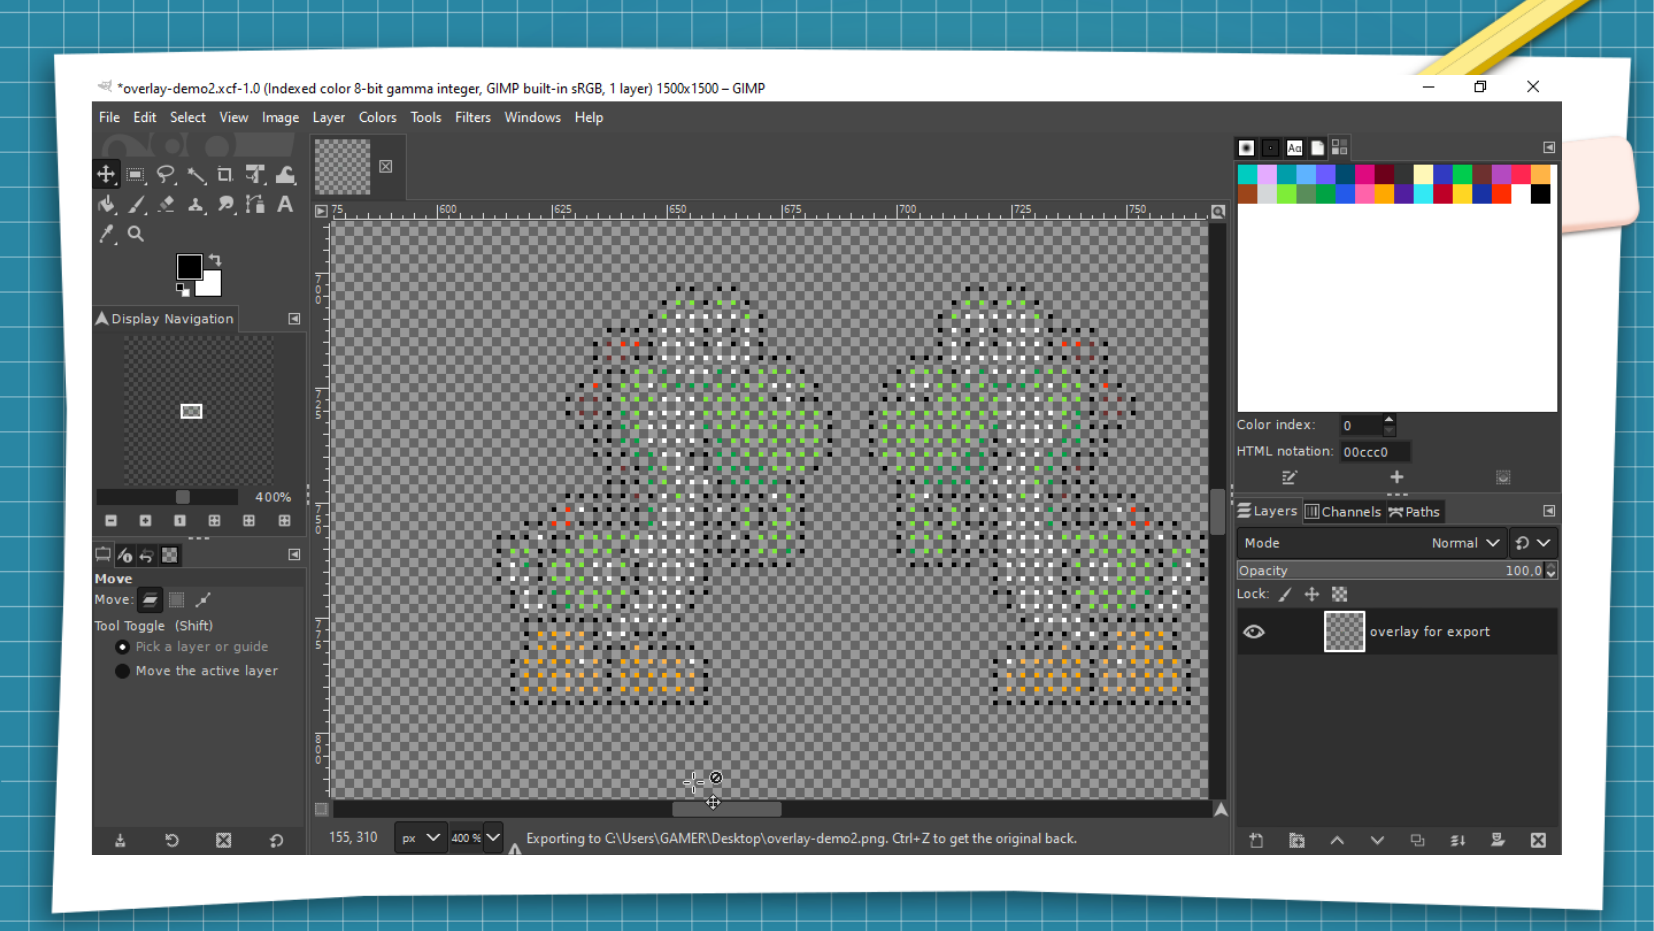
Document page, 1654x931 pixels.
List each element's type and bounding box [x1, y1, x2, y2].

picture [91, 75, 1562, 855]
